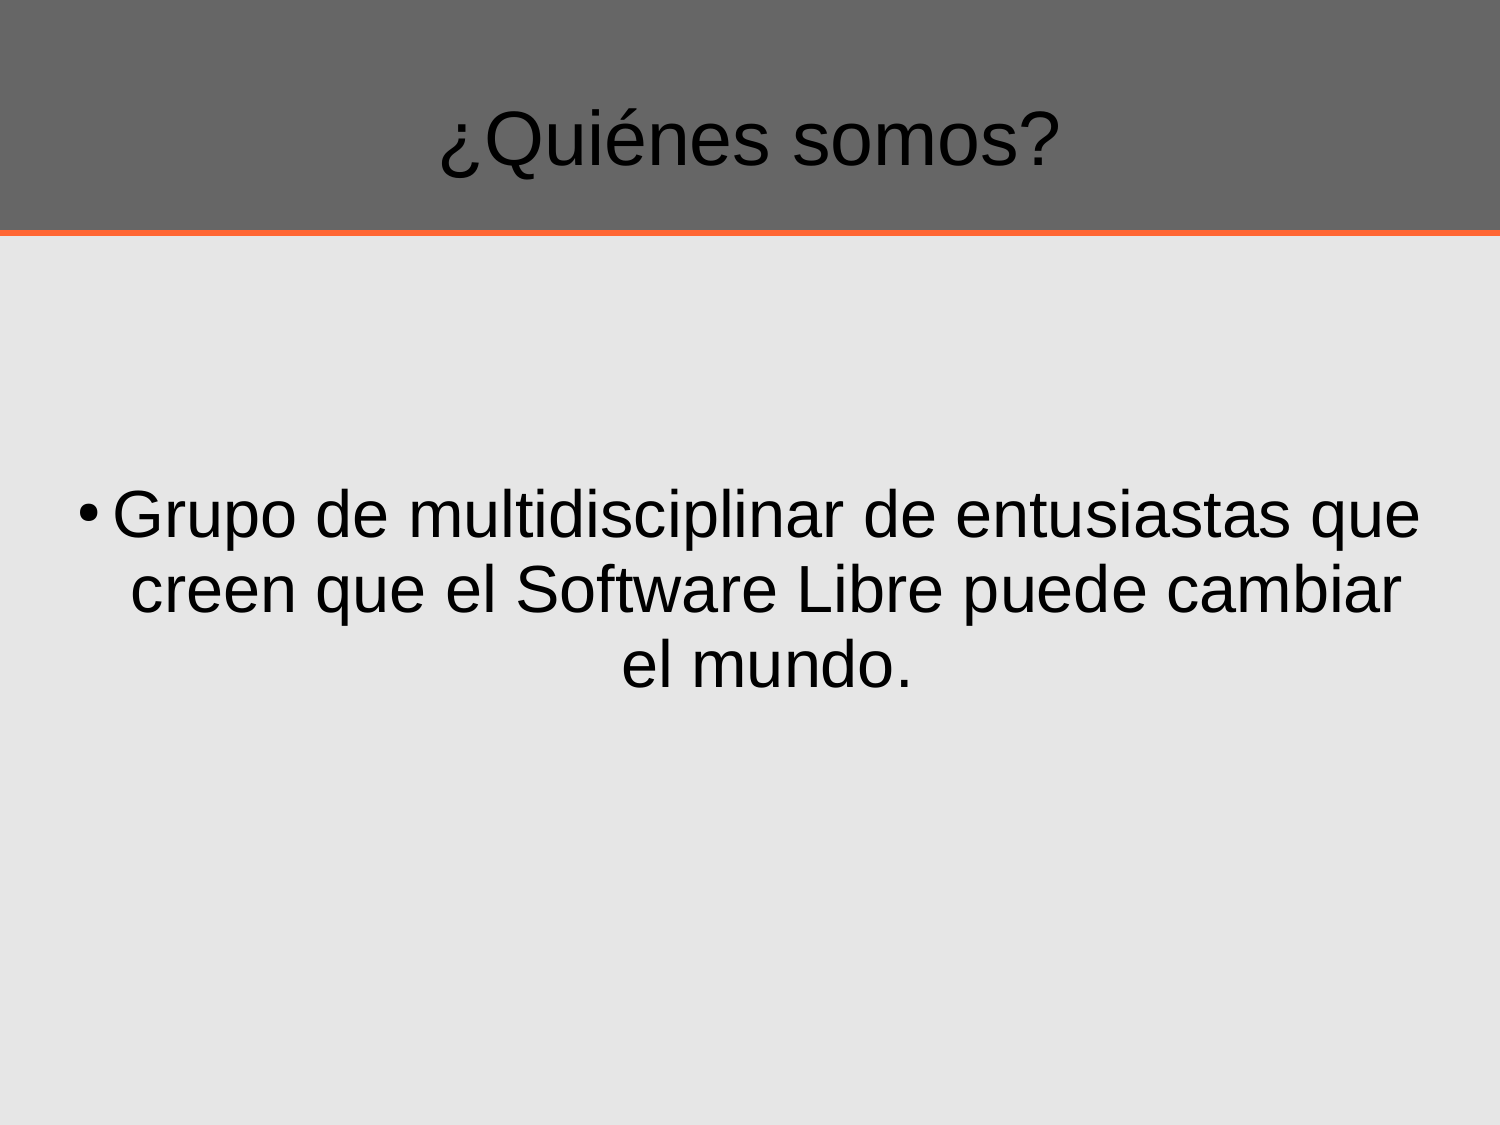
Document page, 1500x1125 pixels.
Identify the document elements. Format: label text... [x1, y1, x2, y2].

title ¿Quiénes somos? [75, 44, 1425, 233]
subtitle Grupo de multidisciplinar de entusiastas que creen que el Software Libre puede cambiar el mundo. [75, 263, 1425, 916]
